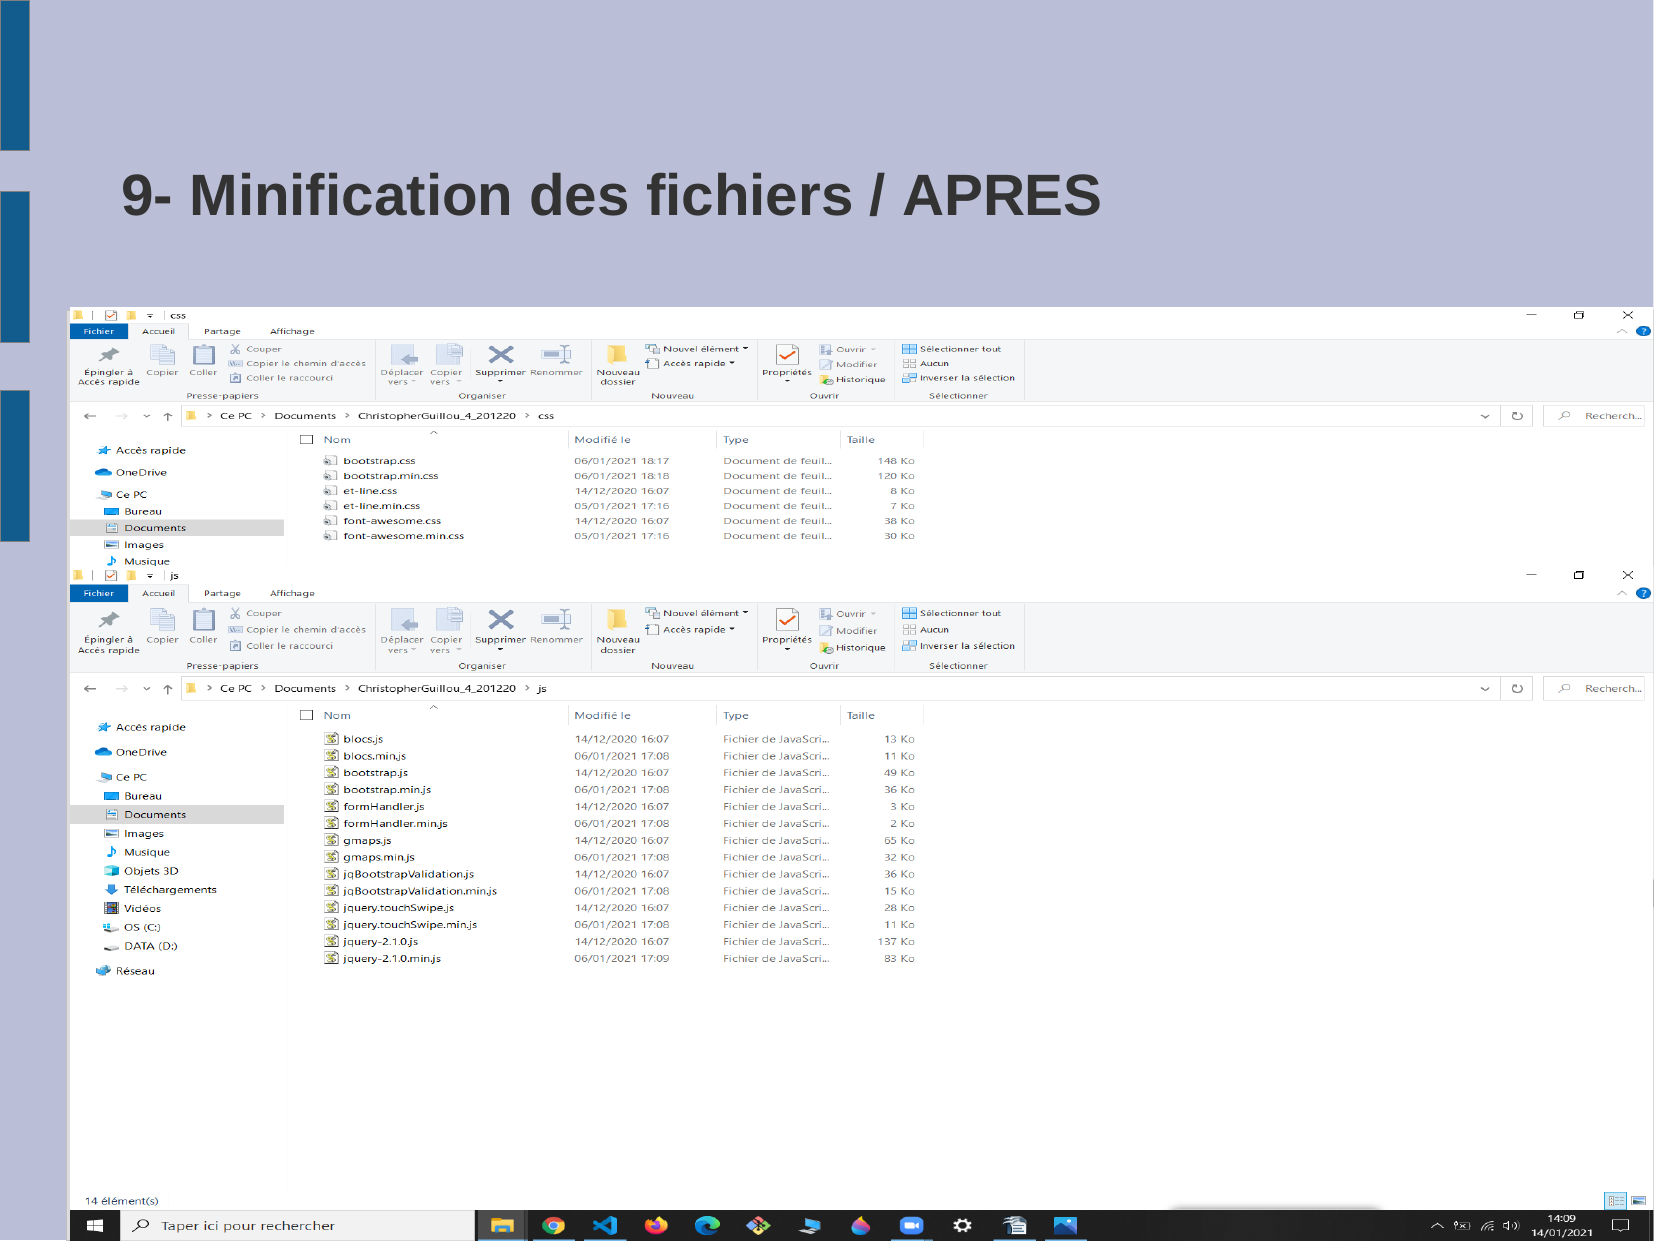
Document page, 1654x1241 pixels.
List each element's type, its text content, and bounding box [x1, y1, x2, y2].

picture [70, 307, 1654, 1241]
title 9- Minification des fichiers / APRES [121, 91, 1534, 299]
